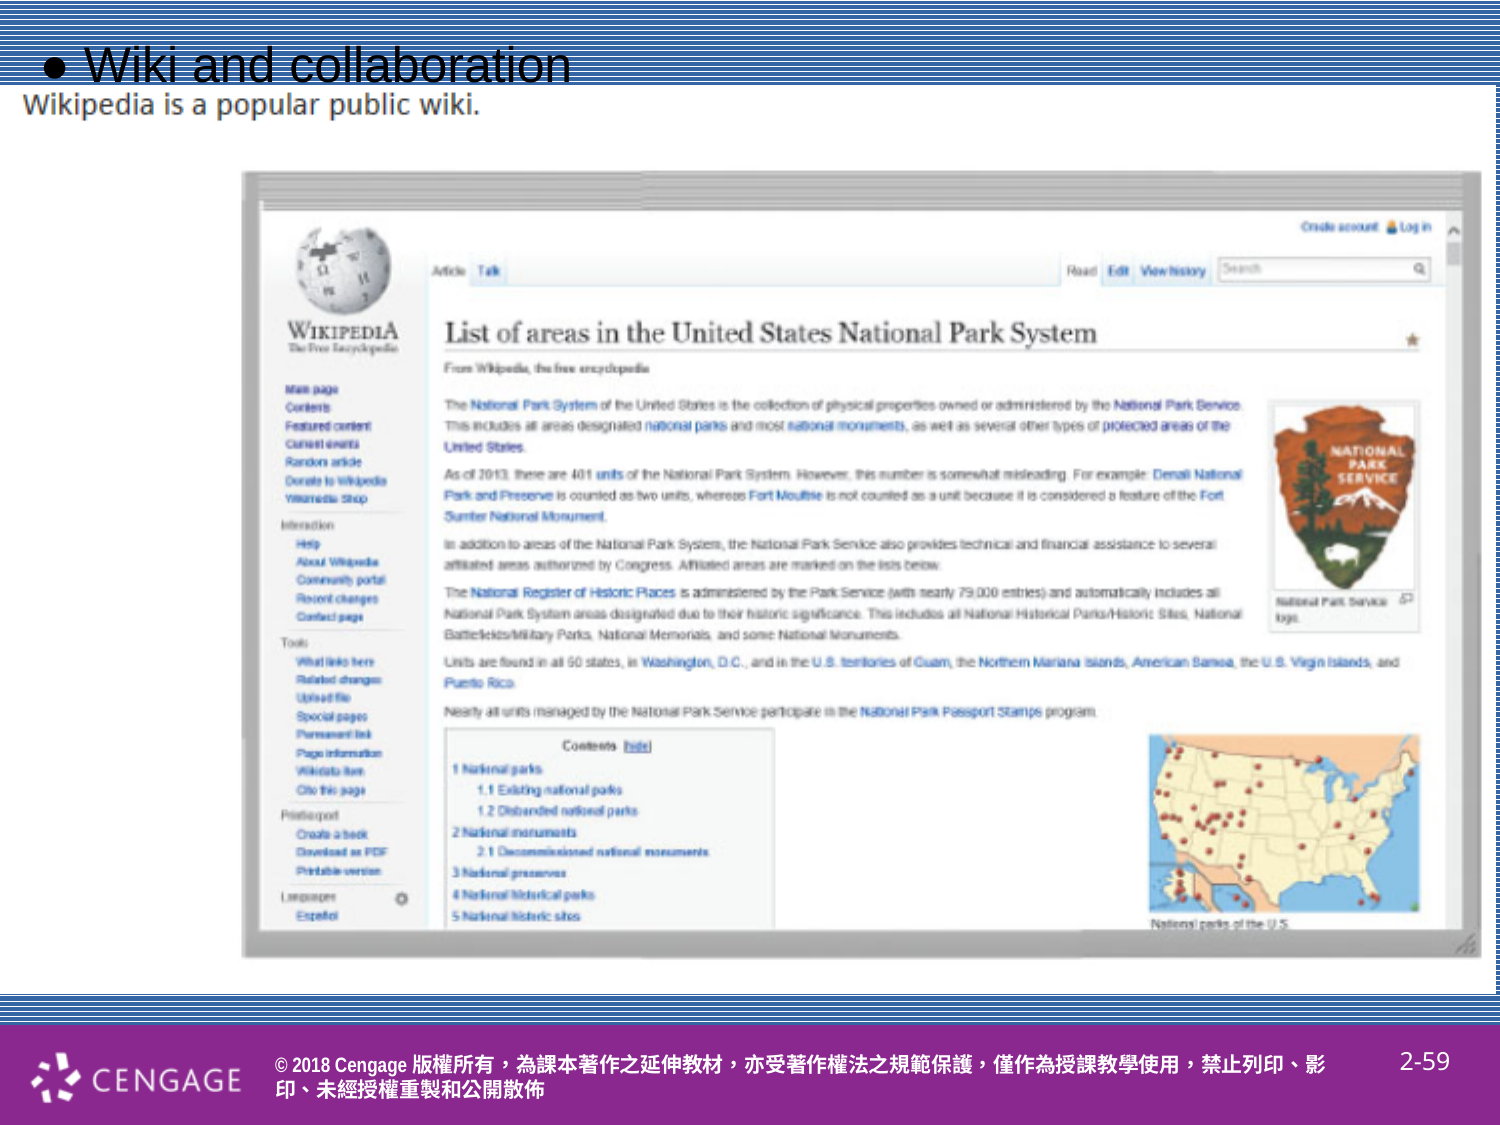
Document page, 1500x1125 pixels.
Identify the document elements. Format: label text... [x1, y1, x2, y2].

text_box ● Wiki and collaboration [0, 24, 613, 85]
picture [0, 85, 1496, 994]
picture [21, 1043, 246, 1111]
